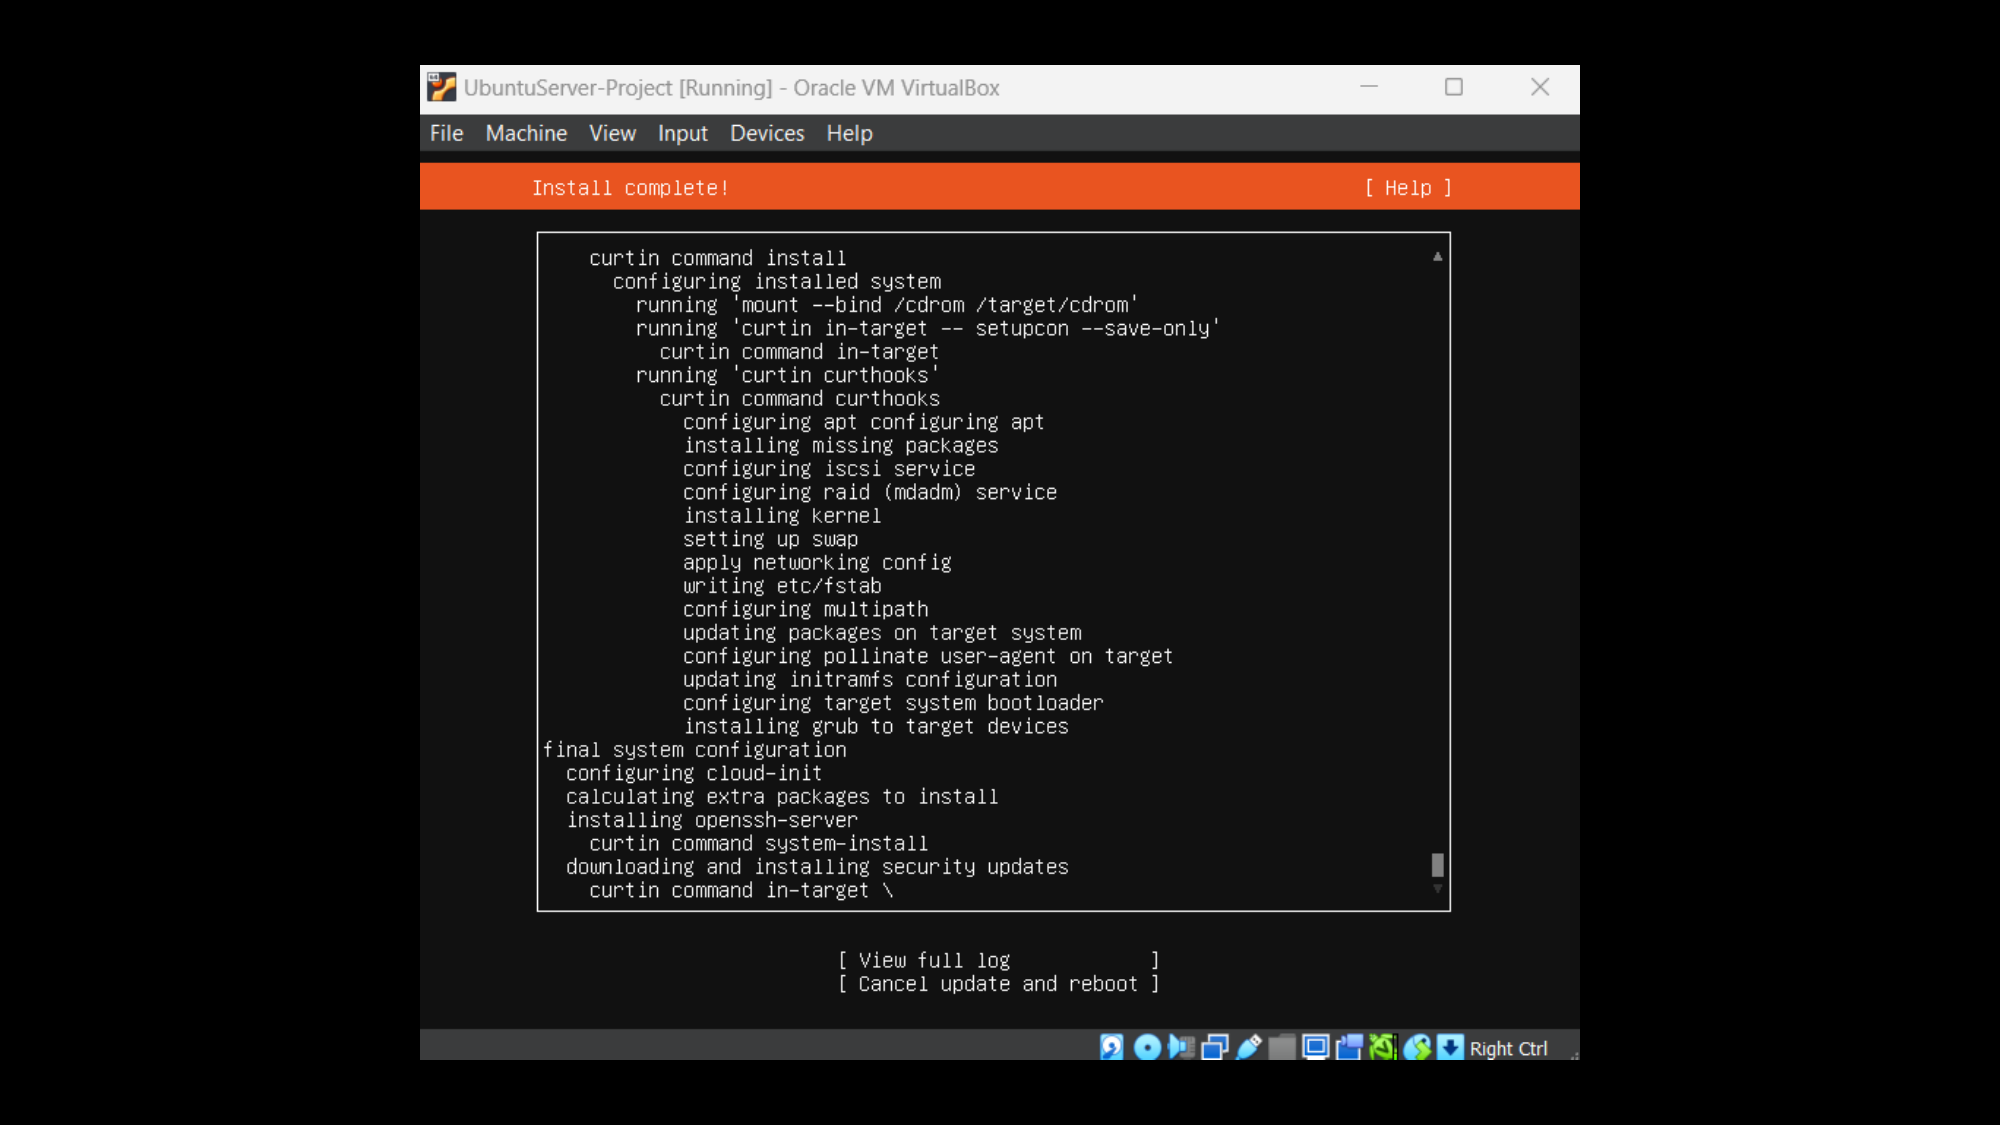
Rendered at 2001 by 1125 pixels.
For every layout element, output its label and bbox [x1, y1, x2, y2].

picture [420, 65, 1580, 1060]
